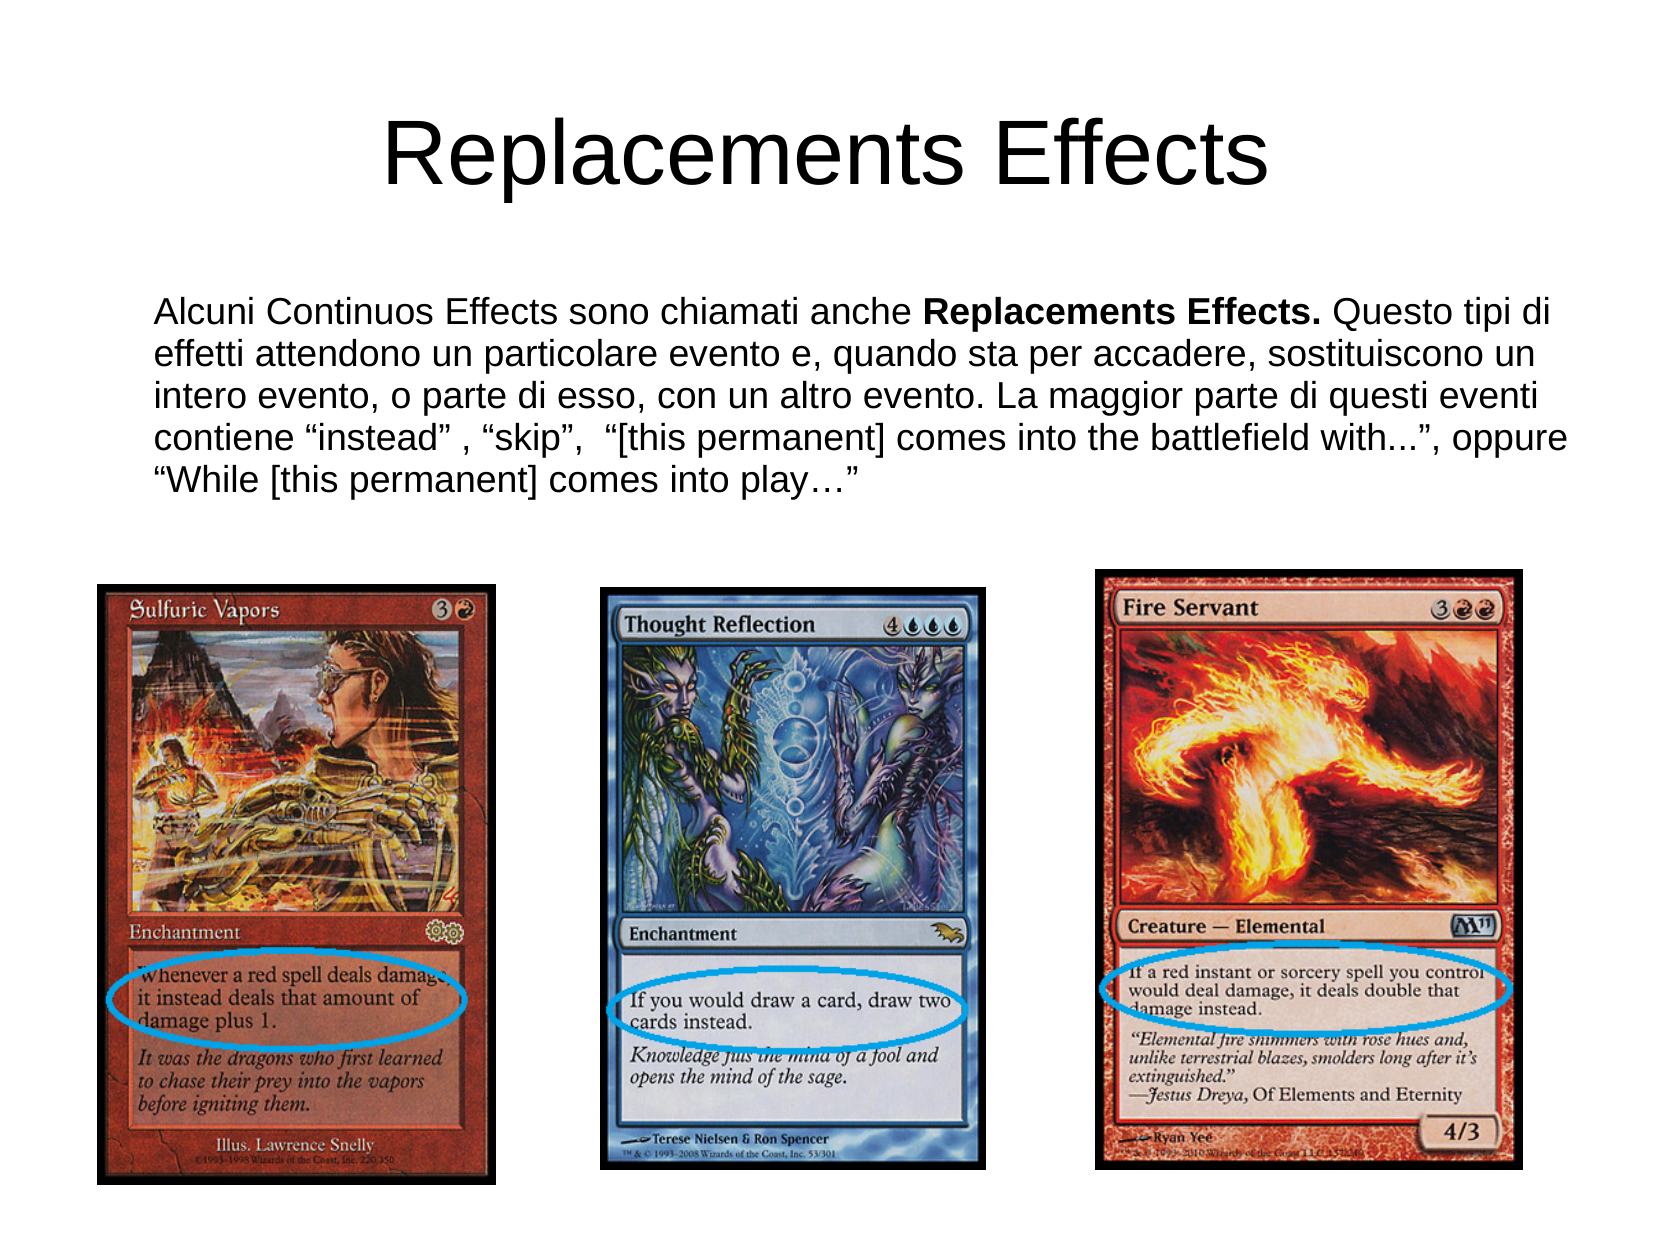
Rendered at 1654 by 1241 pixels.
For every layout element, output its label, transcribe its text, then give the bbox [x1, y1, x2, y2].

list Alcuni Continuos Effects sono chiamati anche Replacements Effects. Questo tipi di effetti attendono un particolare evento e, quando sta per accadere, sostituiscono un intero evento, o parte di esso, con un altro evento. La maggior parte di questi eventi contiene “instead” , “skip”, “[this permanent] comes into the battlefield with...”, oppure “While [this permanent] comes into play…” [82, 290, 1571, 1010]
picture [600, 587, 986, 1171]
picture [97, 584, 496, 1186]
picture [1095, 569, 1523, 1171]
title Replacements Effects [82, 49, 1571, 257]
